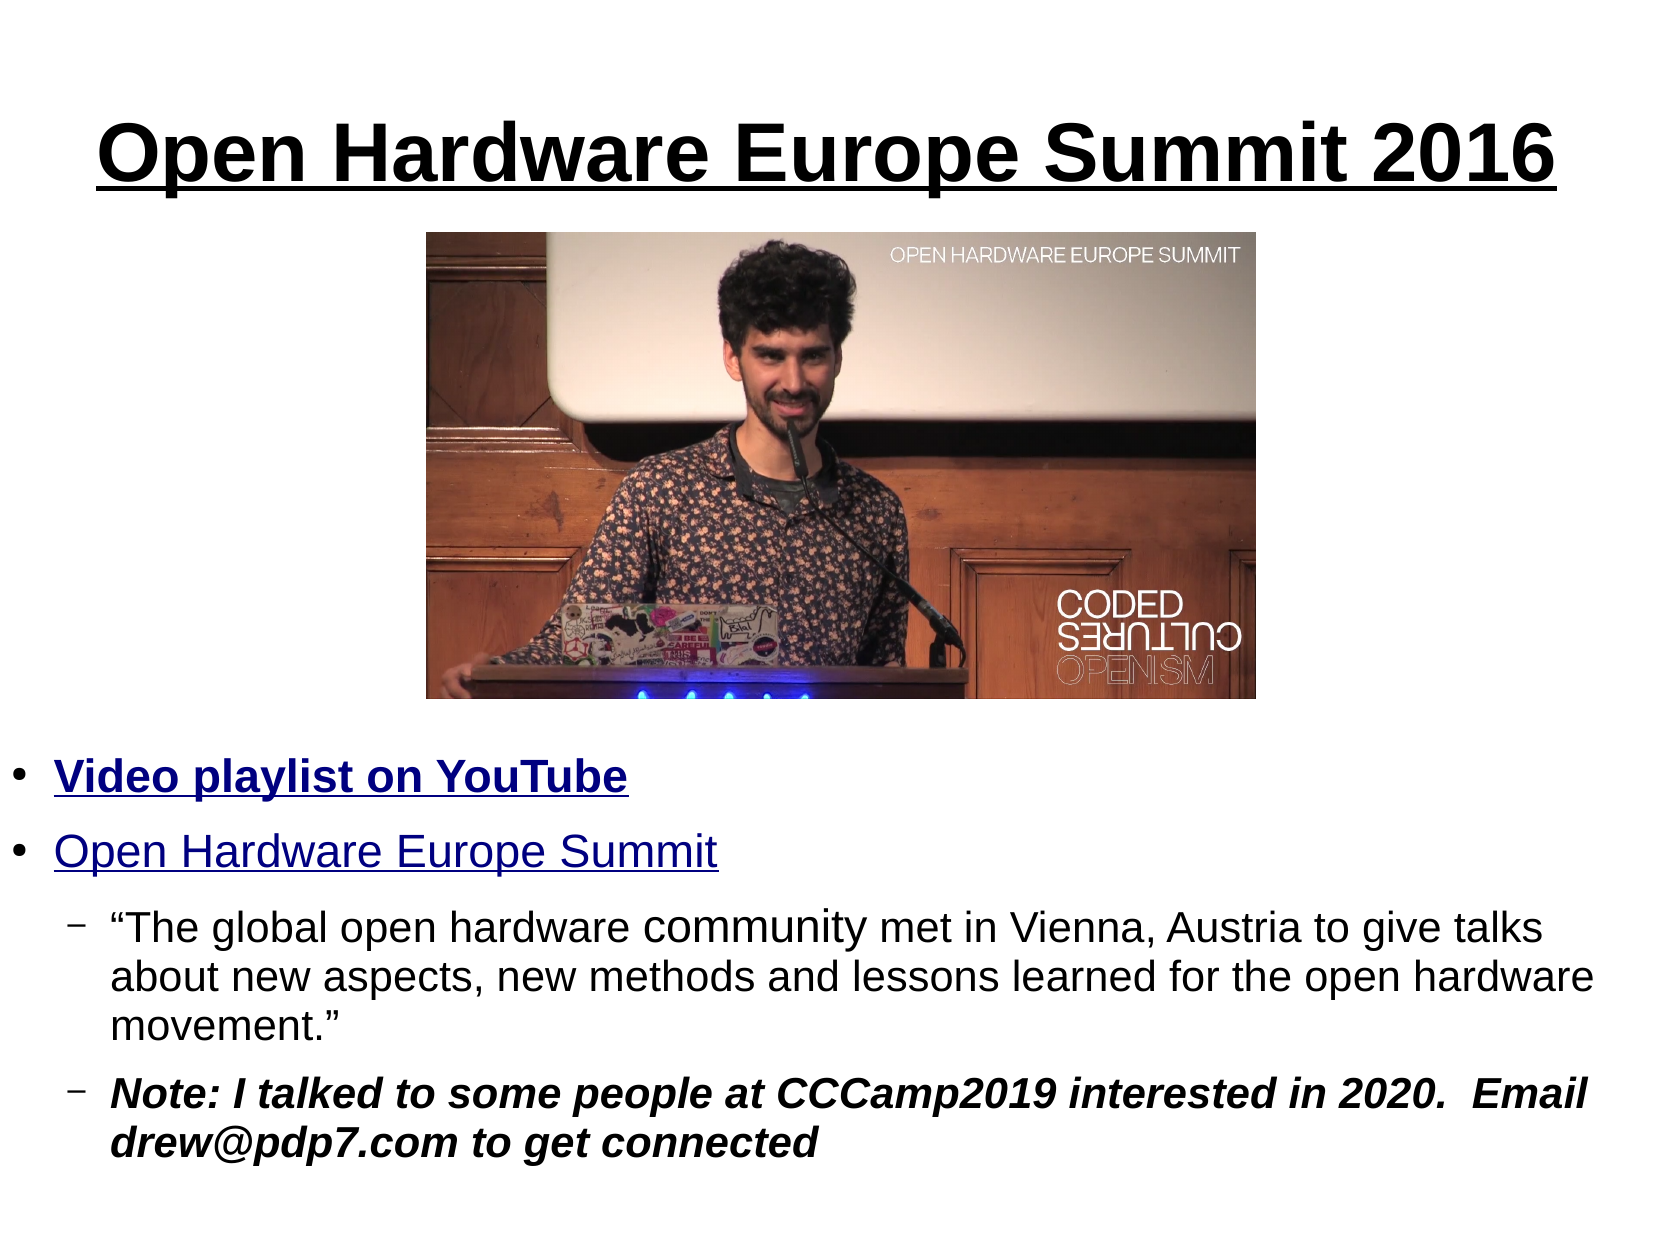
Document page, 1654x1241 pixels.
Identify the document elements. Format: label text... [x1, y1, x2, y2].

picture [426, 232, 1256, 699]
list Video playlist on YouTube Open Hardware Europe Summit “The global open hardware community met in Vienna, Austria to give talks about new aspects, new methods and lessons learned for the open hardware movement.” Note: I talked to some people at CCCamp2019 interested in 2020. Email drew@pdp7.com to get connected [0, 750, 1606, 1171]
title Open Hardware Europe Summit 2016 [82, 49, 1571, 257]
